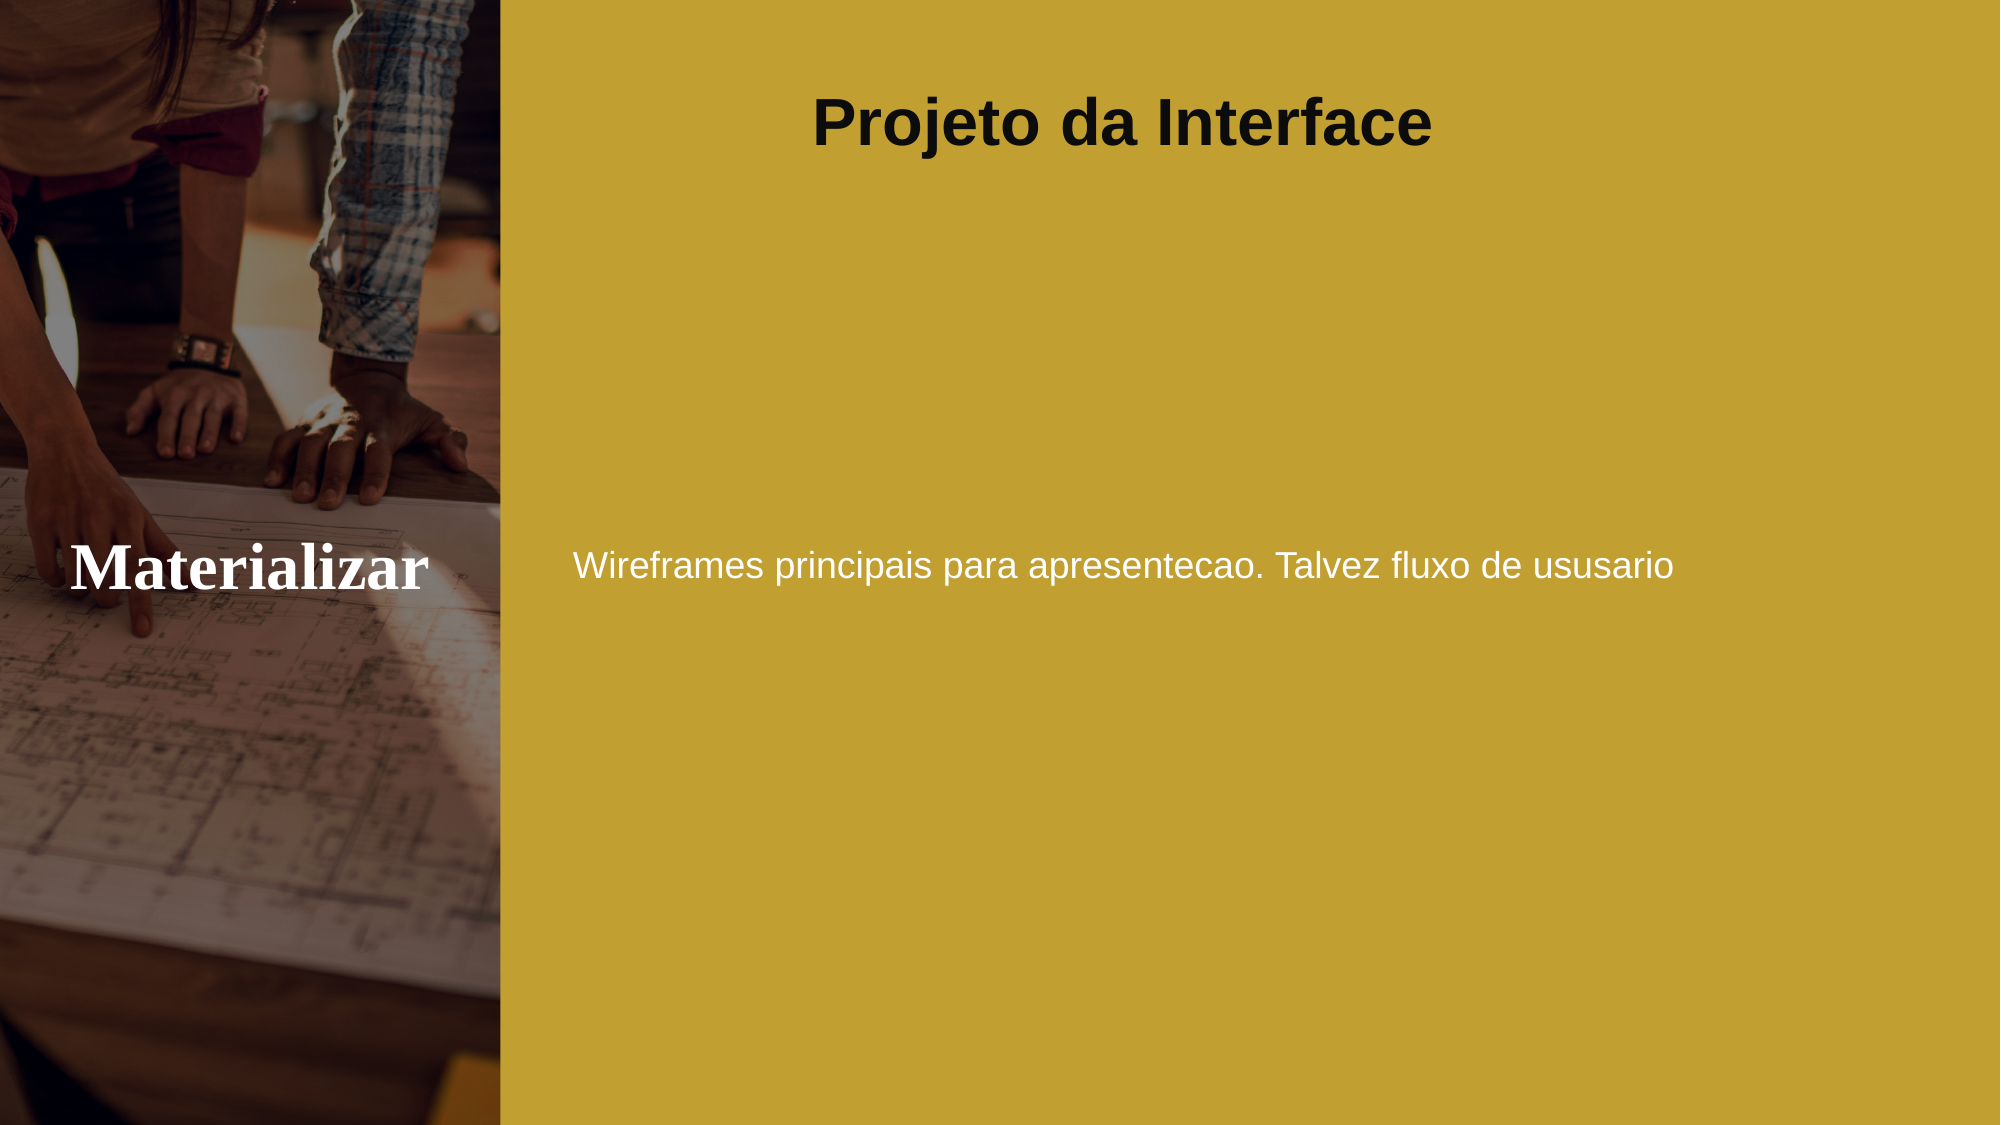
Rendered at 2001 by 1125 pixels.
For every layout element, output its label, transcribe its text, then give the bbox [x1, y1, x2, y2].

text_box Materializar [41, 515, 460, 611]
picture [0, 0, 501, 1125]
text_box Projeto da Interface [732, 71, 1515, 167]
text_box Wireframes principais para apresentecao. Talvez fluxo de ususario [501, 0, 1788, 1125]
